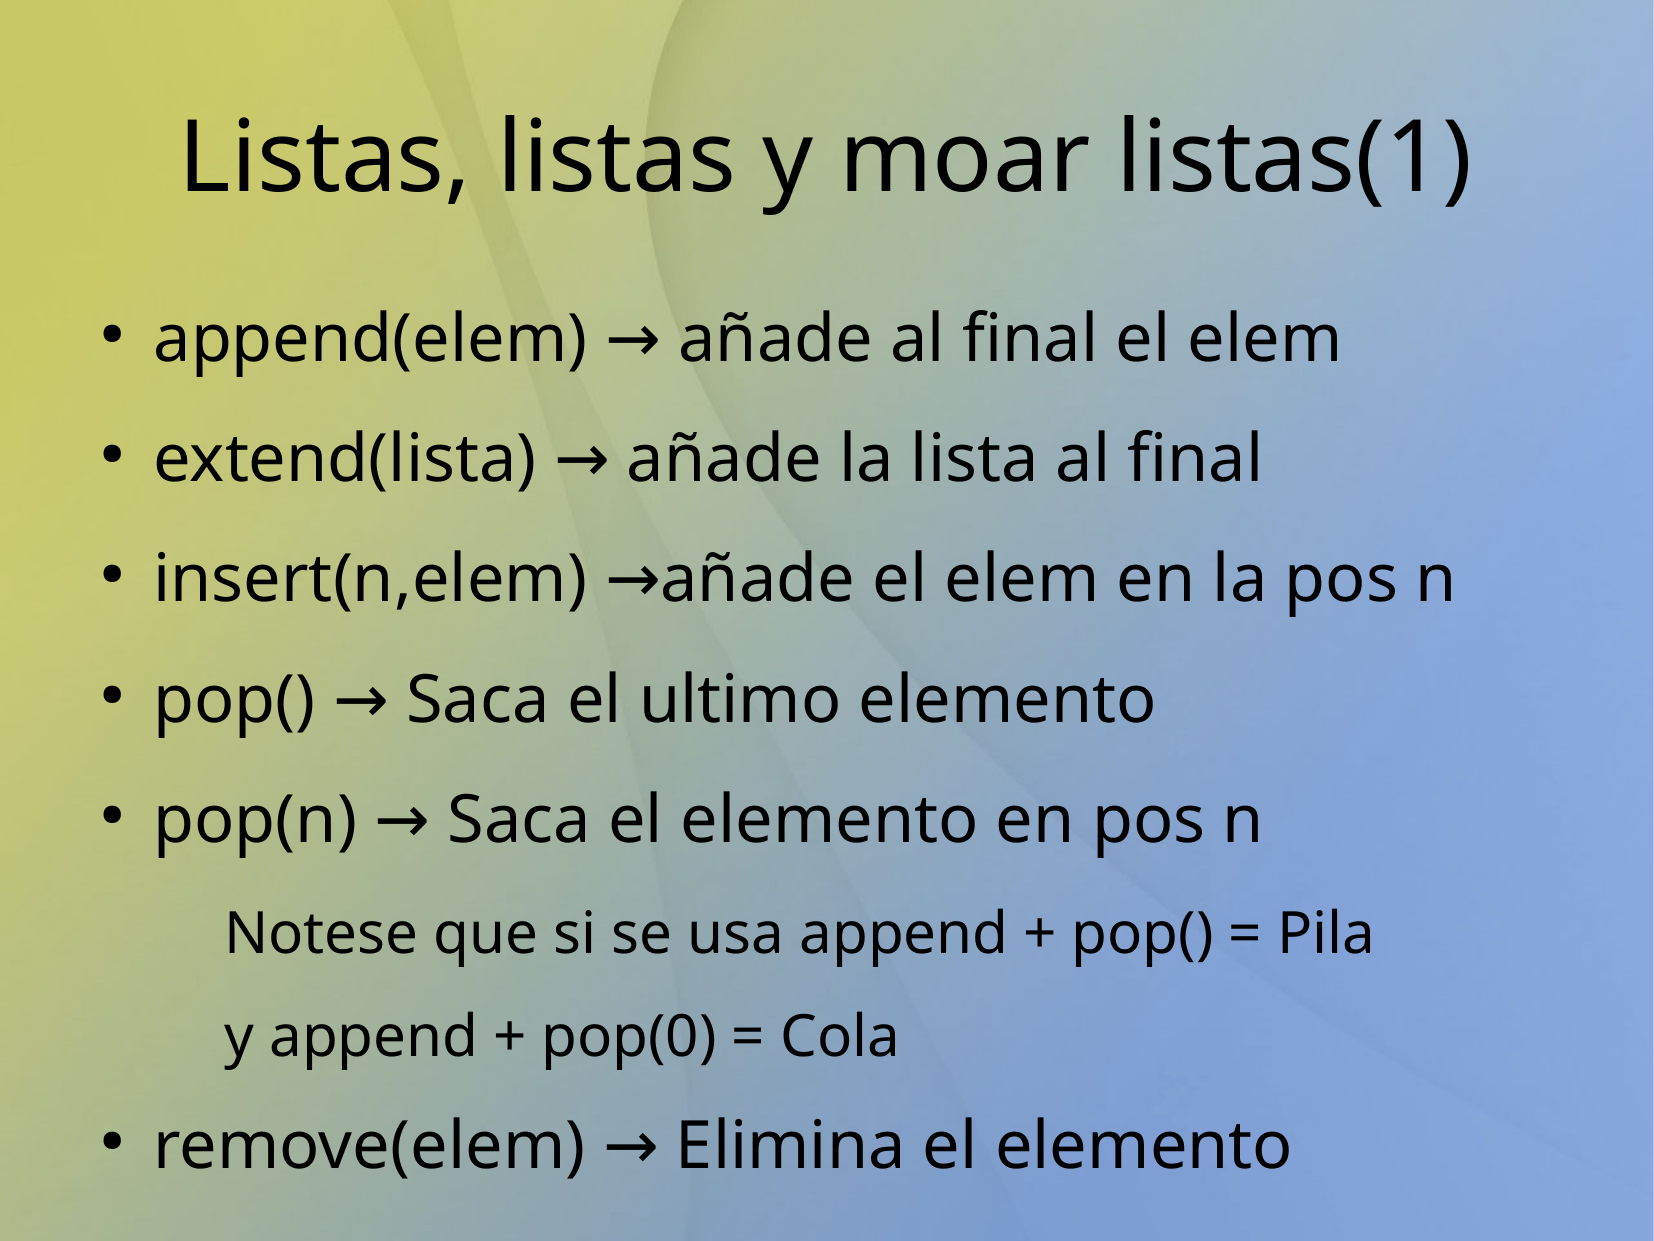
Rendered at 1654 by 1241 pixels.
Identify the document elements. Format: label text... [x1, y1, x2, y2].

list append(elem) → añade al final el elem extend(lista) → añade la lista al final insert(n,elem) →añade el elem en la pos n pop() → Saca el ultimo elemento pop(n) → Saca el elemento en pos n Notese que si se usa append + pop() = Pila y append + pop(0) = Cola remove(elem) → Elimina el elemento [82, 290, 1571, 1087]
picture [0, 0, 1654, 1241]
title Listas, listas y moar listas(1) [82, 49, 1571, 257]
